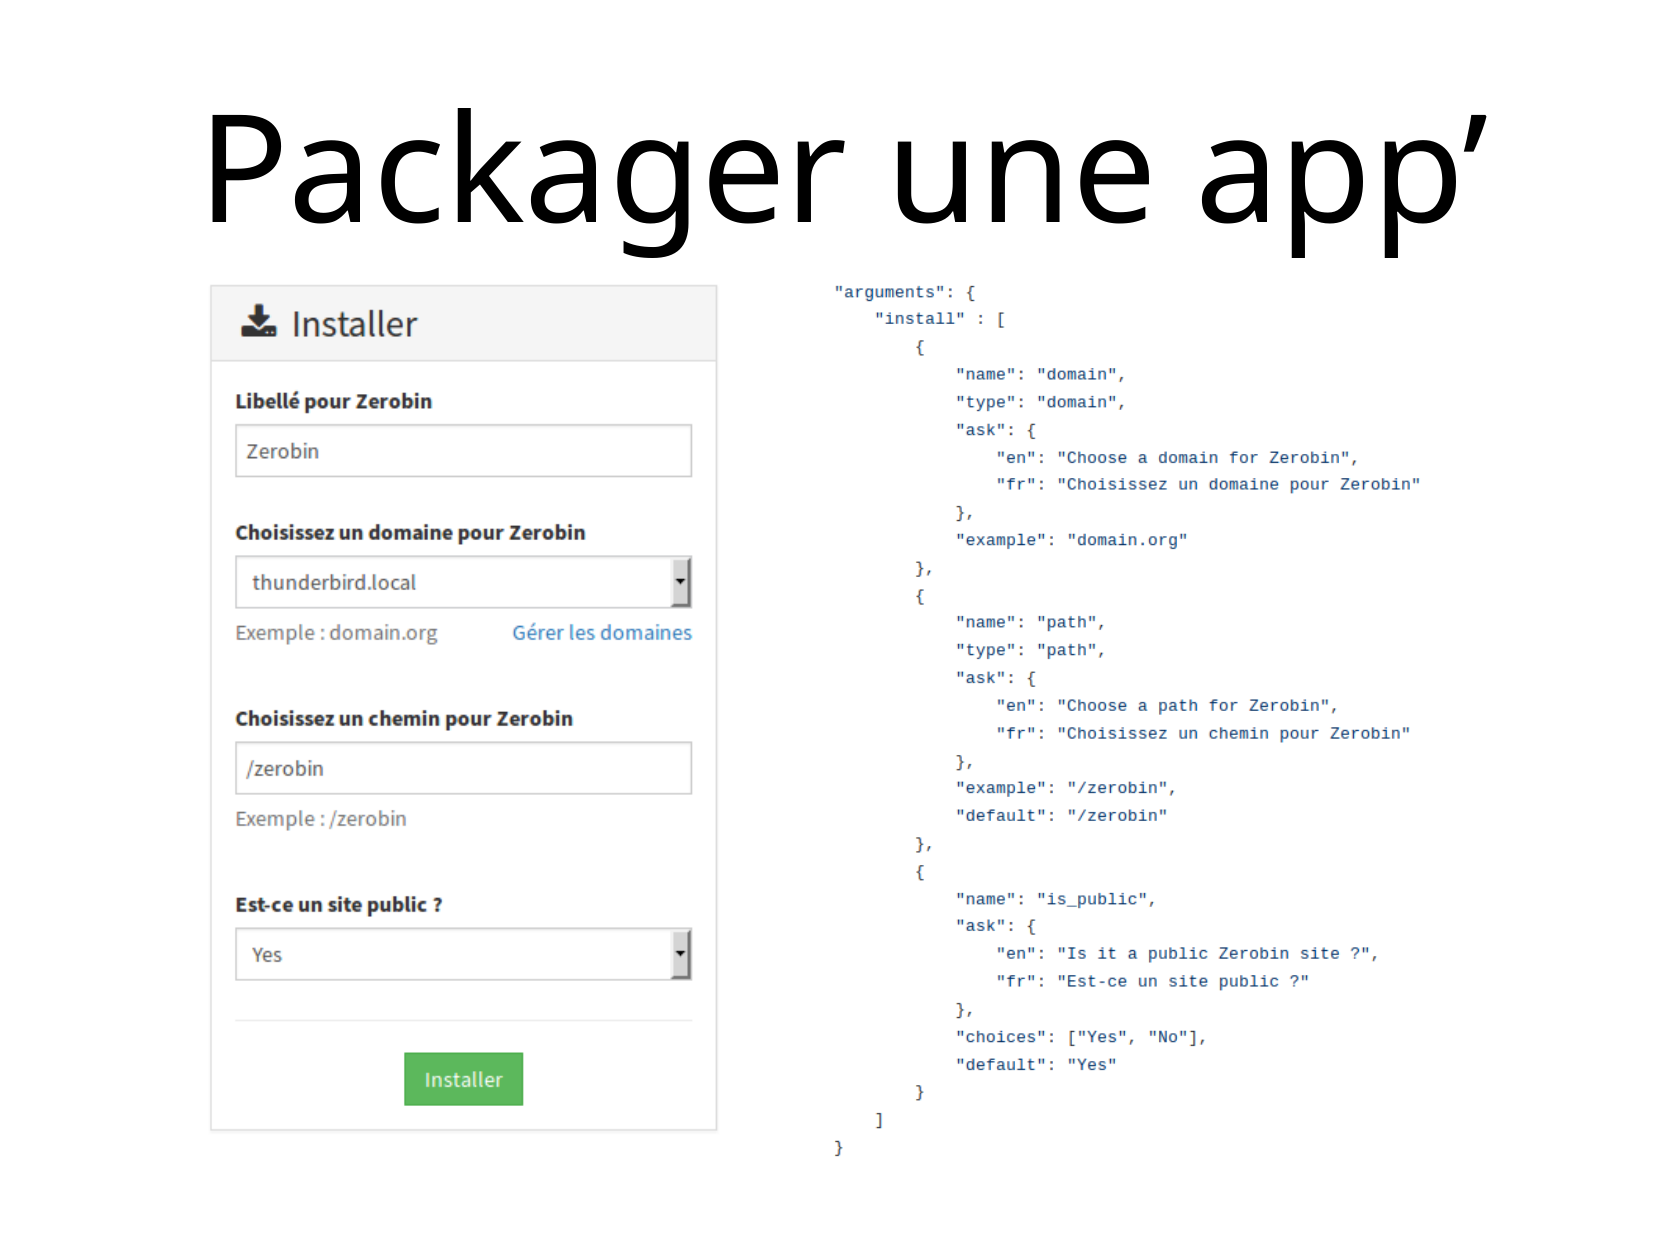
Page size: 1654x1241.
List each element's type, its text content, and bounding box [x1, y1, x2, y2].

title Packager une app’ [82, 61, 1606, 269]
picture [187, 268, 741, 1156]
picture [810, 281, 1439, 1165]
